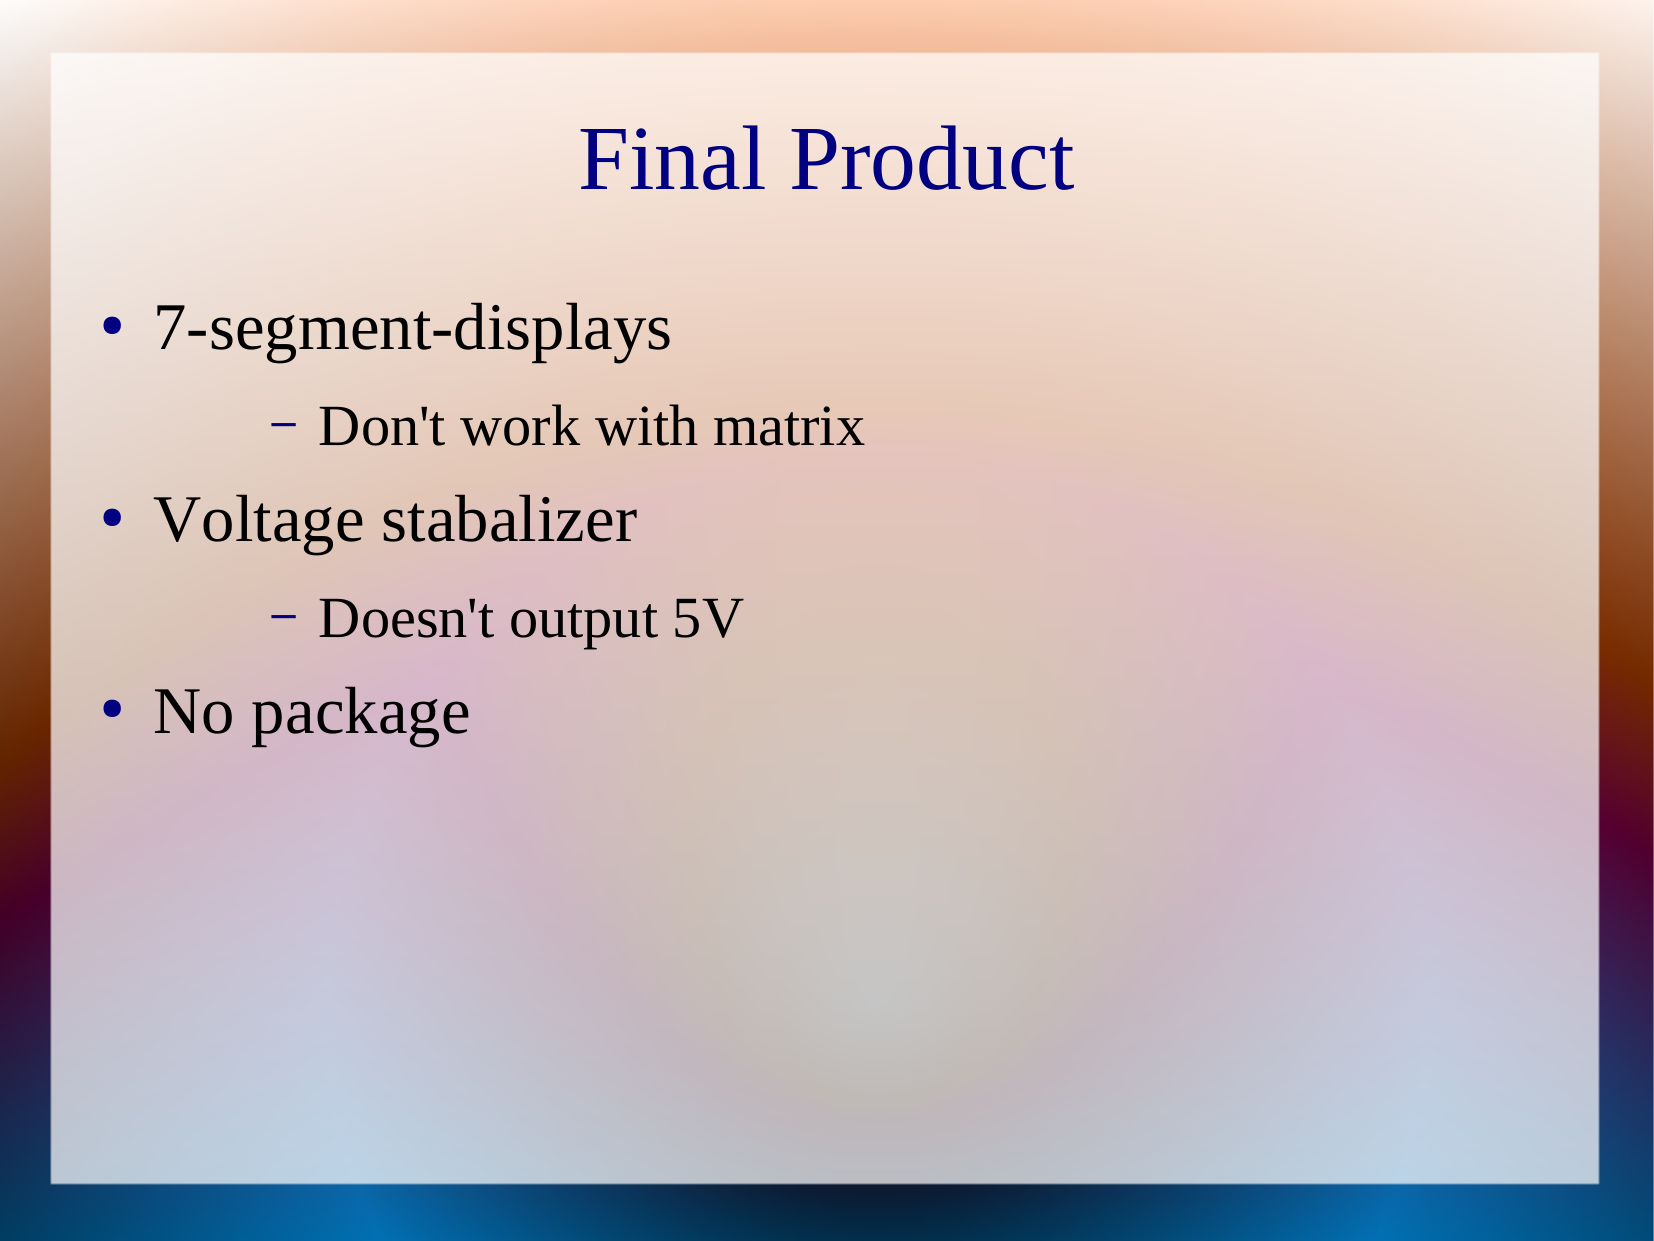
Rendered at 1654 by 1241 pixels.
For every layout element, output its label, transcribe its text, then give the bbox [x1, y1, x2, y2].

picture [0, 0, 1654, 1241]
title Final Product [82, 55, 1571, 263]
list 7-segment-displays Don't work with matrix Voltage stabalizer Doesn't output 5V No package [82, 290, 1571, 1034]
